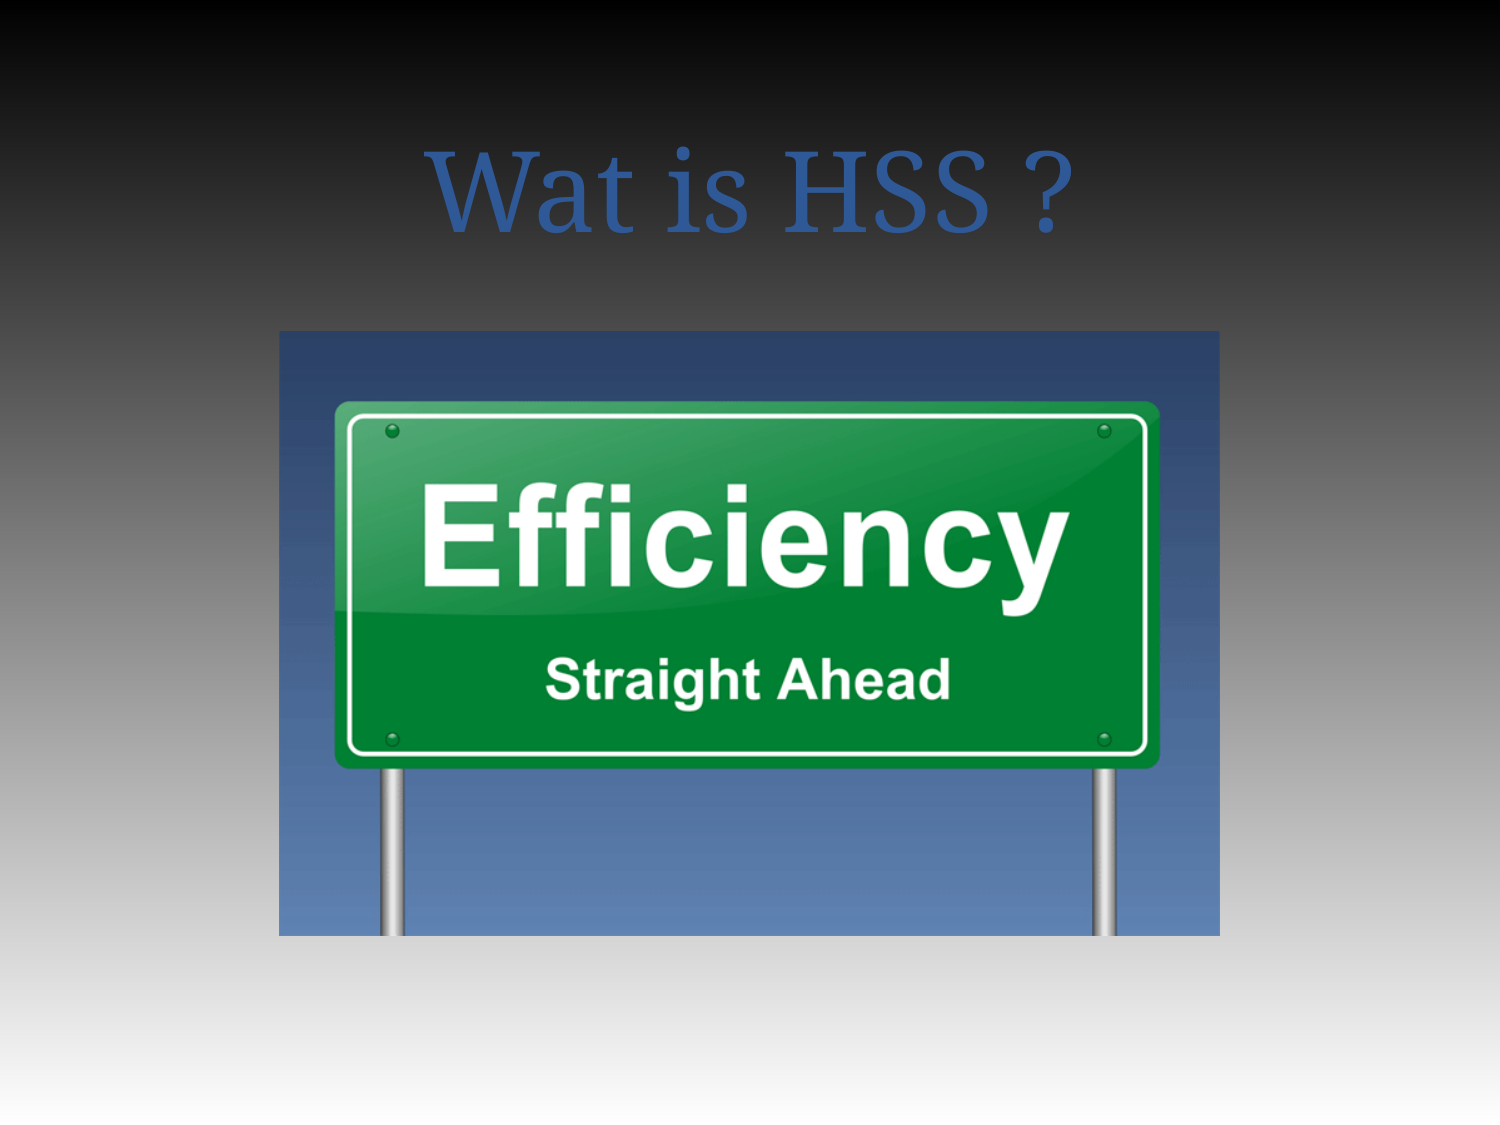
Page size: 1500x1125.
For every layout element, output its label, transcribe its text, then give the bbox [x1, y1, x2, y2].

picture [279, 331, 1220, 936]
title Wat is HSS ? [75, 0, 1425, 263]
